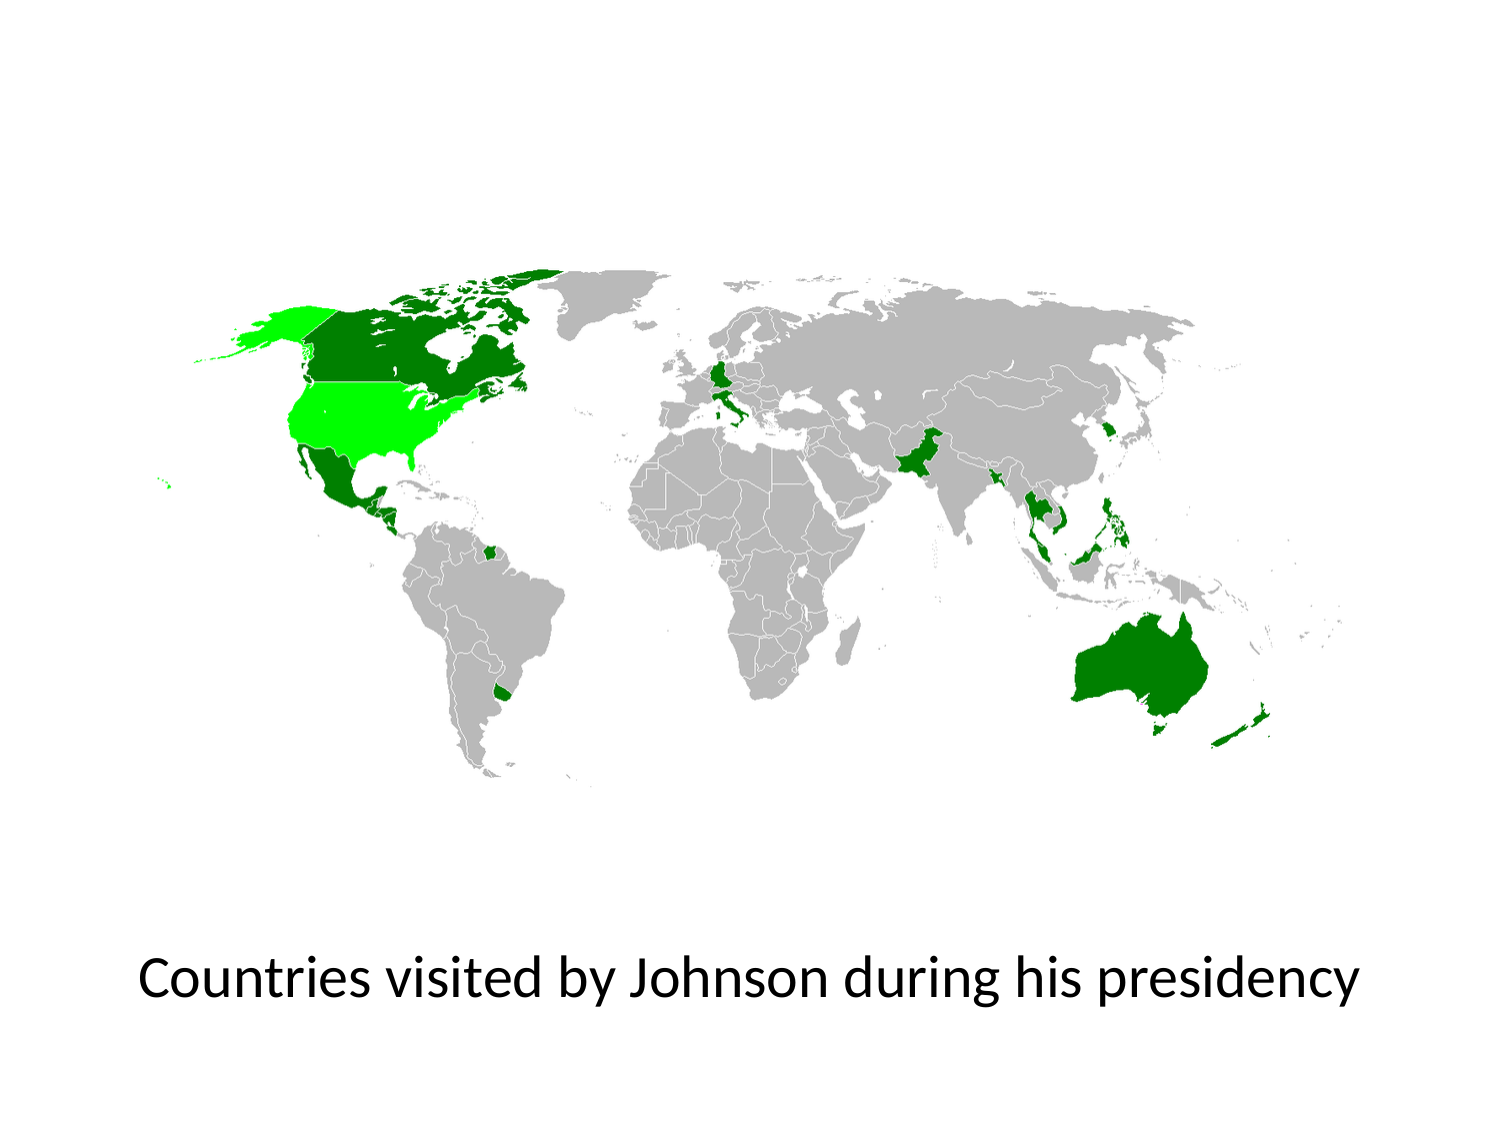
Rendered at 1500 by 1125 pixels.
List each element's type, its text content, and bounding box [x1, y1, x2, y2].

text_box Countries visited by Johnson during his presidency [123, 930, 1377, 1017]
picture [150, 261, 1350, 788]
